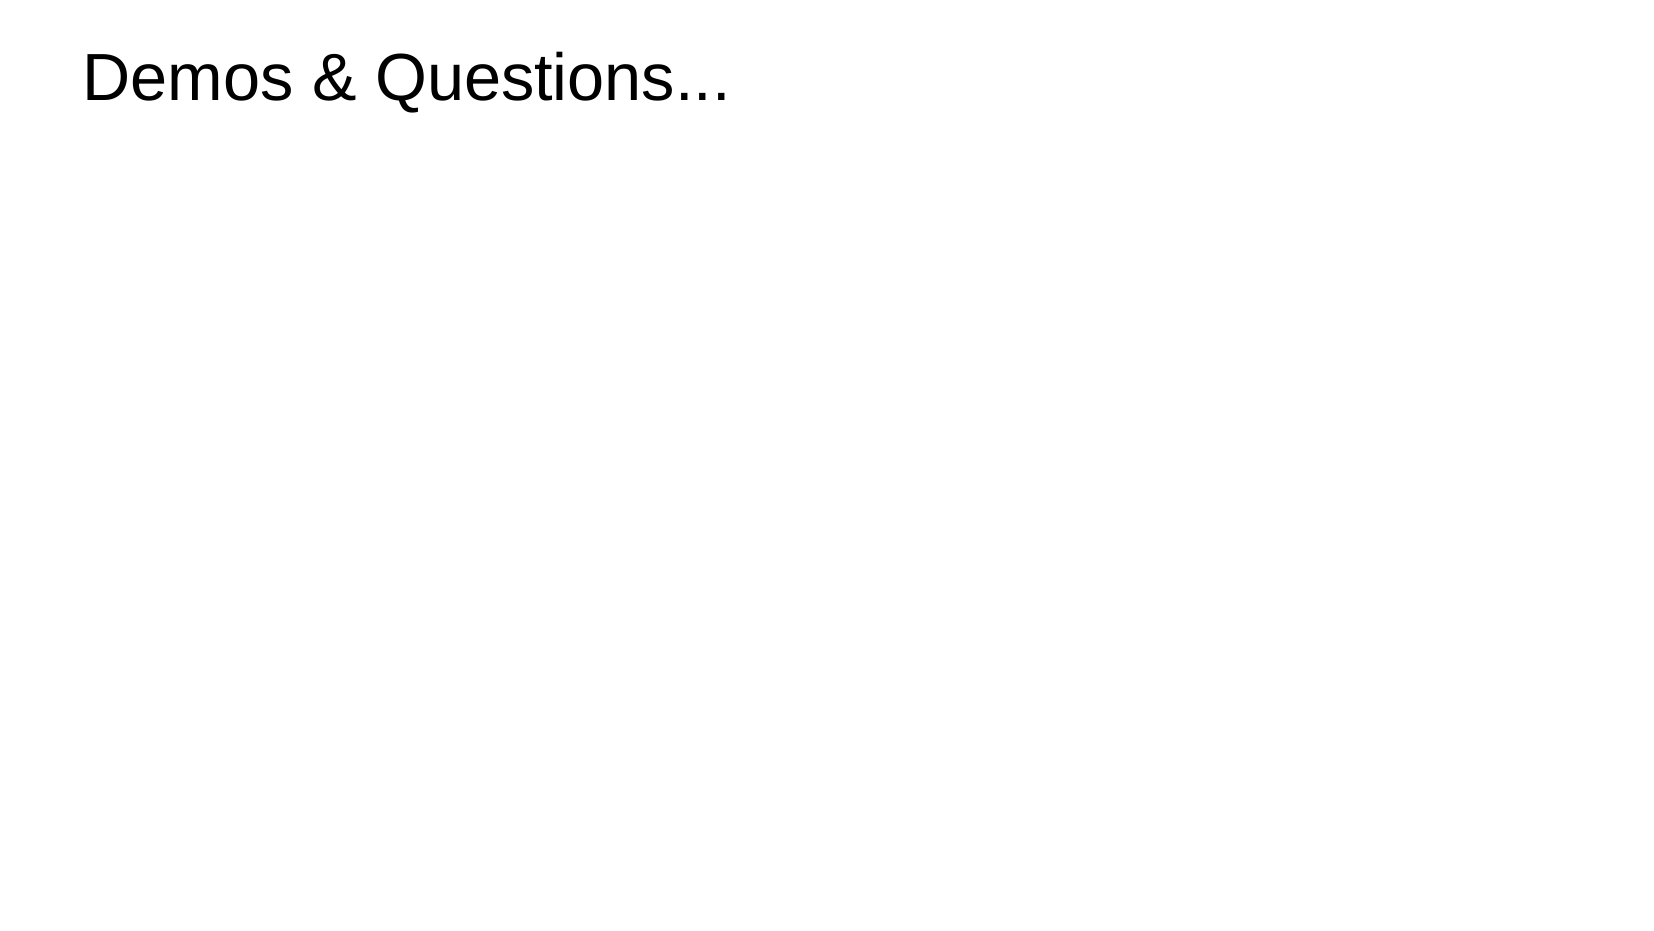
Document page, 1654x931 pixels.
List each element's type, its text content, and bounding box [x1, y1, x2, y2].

title Demos & Questions... [82, 37, 1571, 119]
